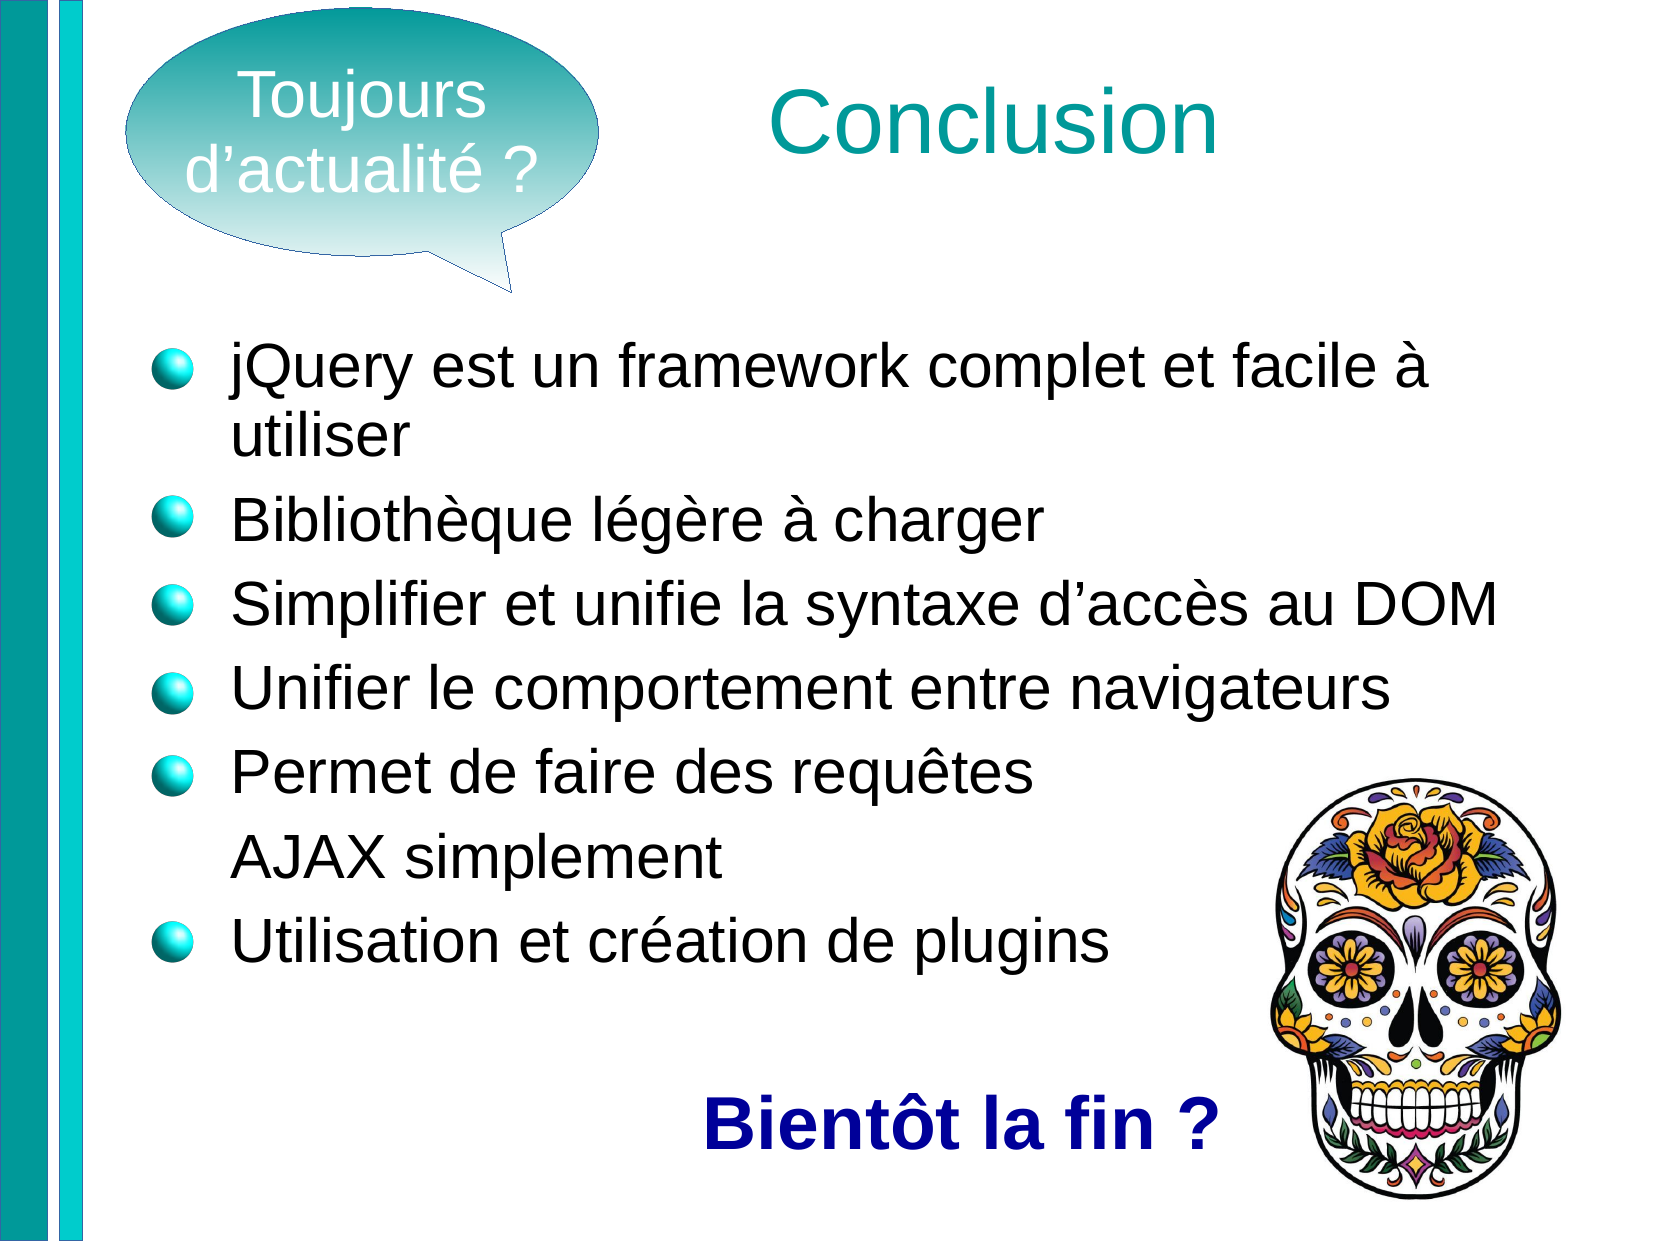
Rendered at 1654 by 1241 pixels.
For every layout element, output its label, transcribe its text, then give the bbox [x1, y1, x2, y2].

list Bientôt la fin ? [631, 1081, 1228, 1199]
list jQuery est un framework complet et facile à utiliser Bibliothèque légère à charger Simplifier et unifie la syntaxe d’accès au DOM Unifier le comportement entre navigateurs Permet de faire des requêtes AJAX simplement Utilisation et création de plugins [159, 330, 1530, 1028]
text_box Conclusion [696, 71, 1522, 189]
text_box Toujours d’actualité ? [125, 8, 599, 293]
text_box [59, 0, 83, 1241]
picture [1228, 767, 1603, 1210]
text_box [0, 0, 48, 1241]
